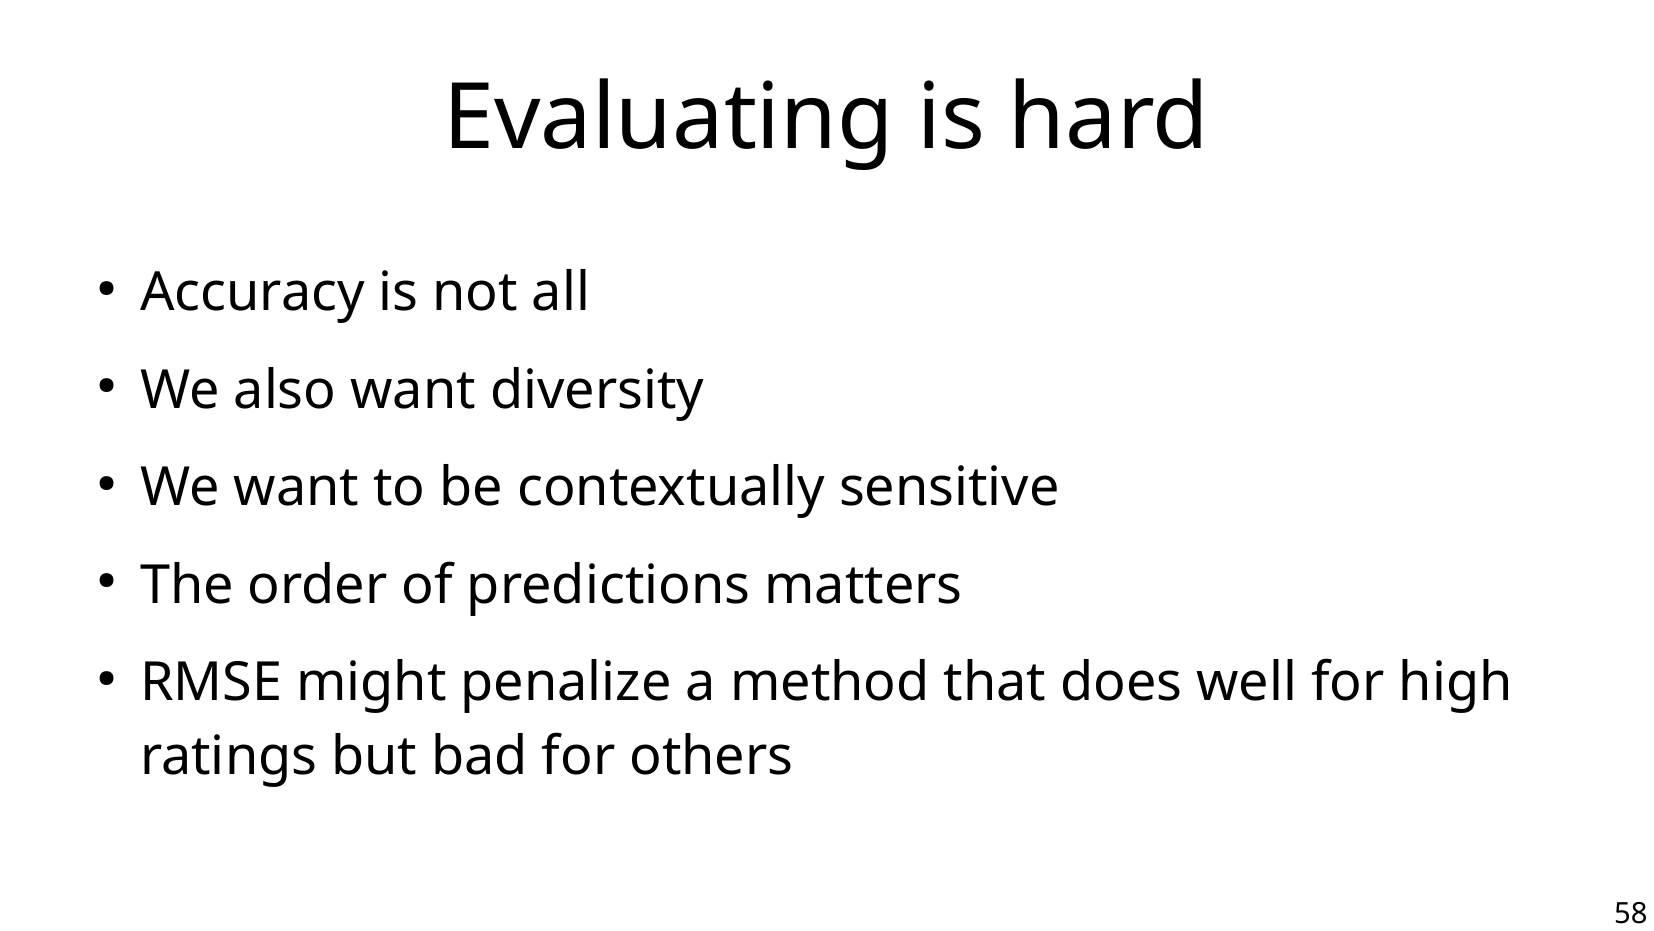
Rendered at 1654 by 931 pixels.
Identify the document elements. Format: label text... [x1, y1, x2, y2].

title Evaluating is hard [82, 1, 1571, 226]
list Accuracy is not all We also want diversity We want to be contextually sensitive The order of predictions matters RMSE might penalize a method that does well for high ratings but bad for others [82, 253, 1571, 793]
